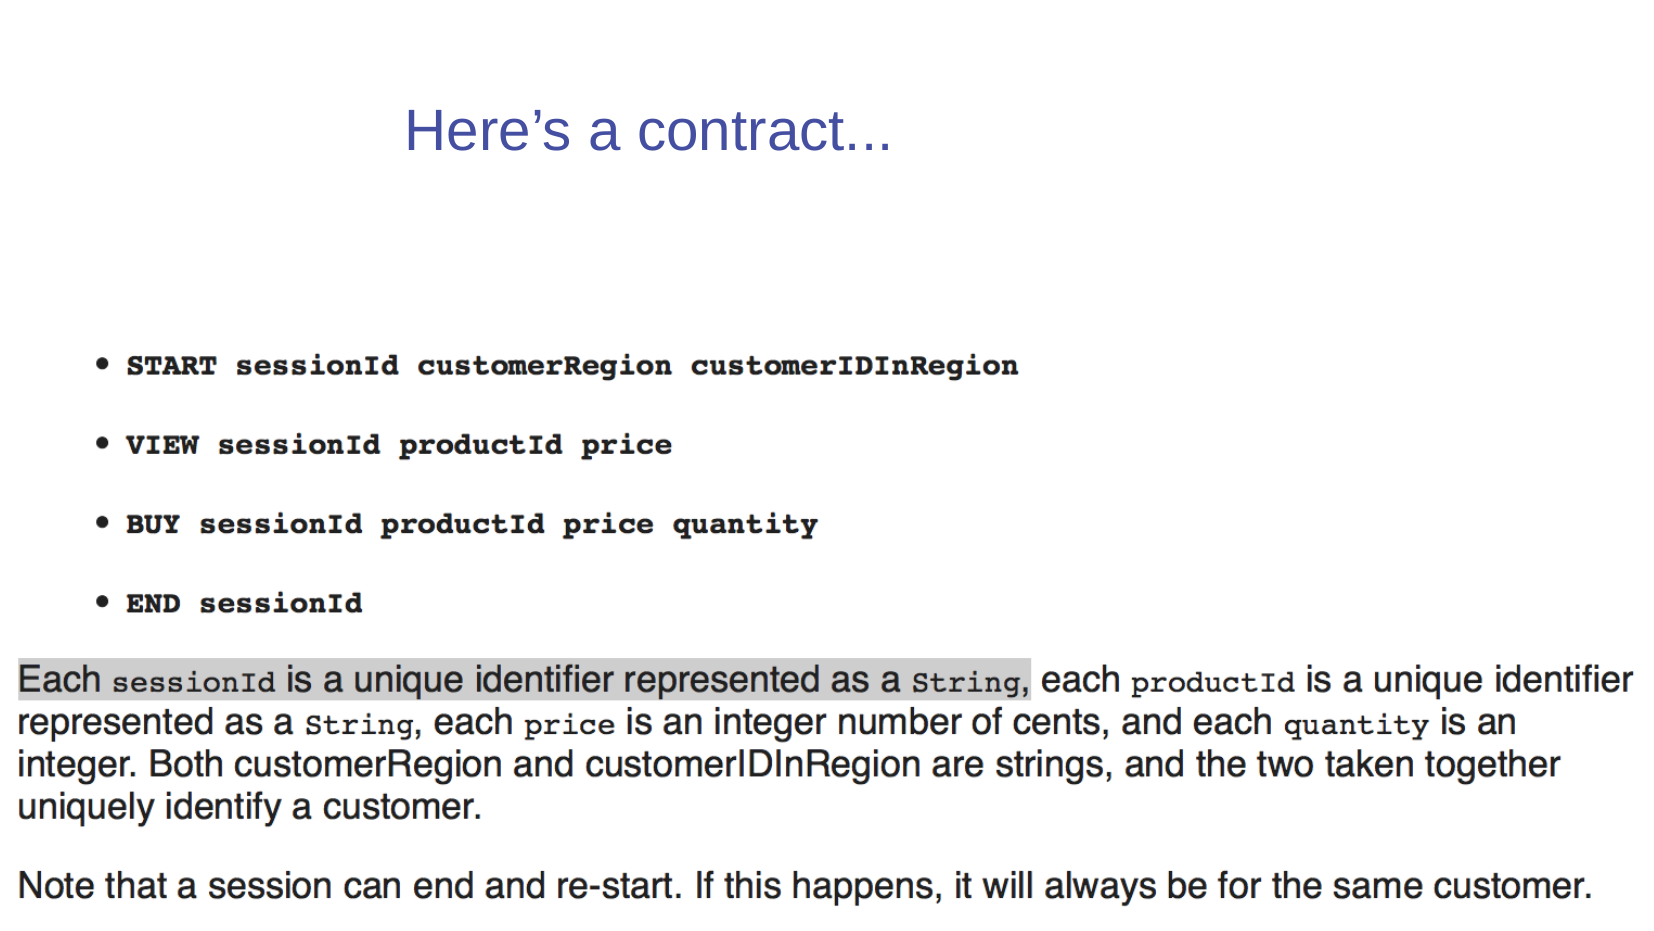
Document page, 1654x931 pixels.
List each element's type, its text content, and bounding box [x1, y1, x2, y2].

picture [2, 329, 1654, 922]
text_box Here’s a contract... [390, 90, 910, 170]
